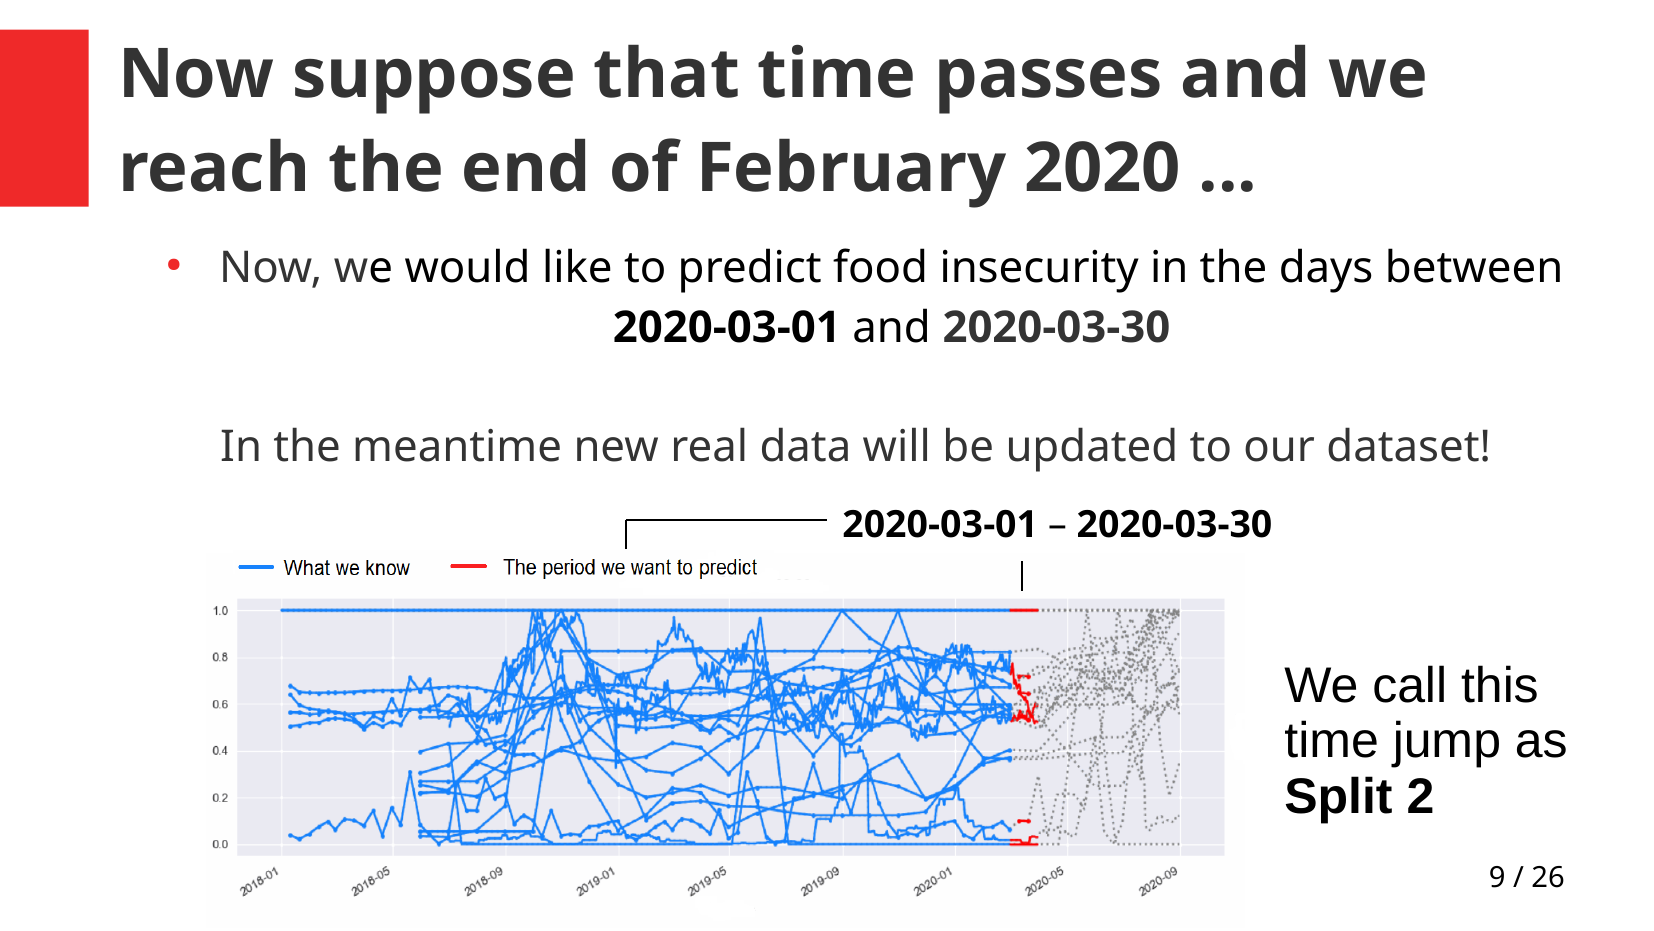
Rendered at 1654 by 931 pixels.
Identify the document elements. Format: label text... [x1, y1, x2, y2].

text_box 2020-03-01 – 2020-03-30 [827, 490, 1359, 565]
title Now suppose that time passes and we reach the end of February 2020 ... [118, 24, 1595, 212]
picture [206, 532, 1245, 928]
list Now, we would like to predict food insecurity in the days between 2020-03-01 and 2020-03-30 In the meantime new real data will be updated to our dataset! [118, 236, 1595, 798]
text_box We call this time jump as Split 2 [1269, 649, 1595, 707]
